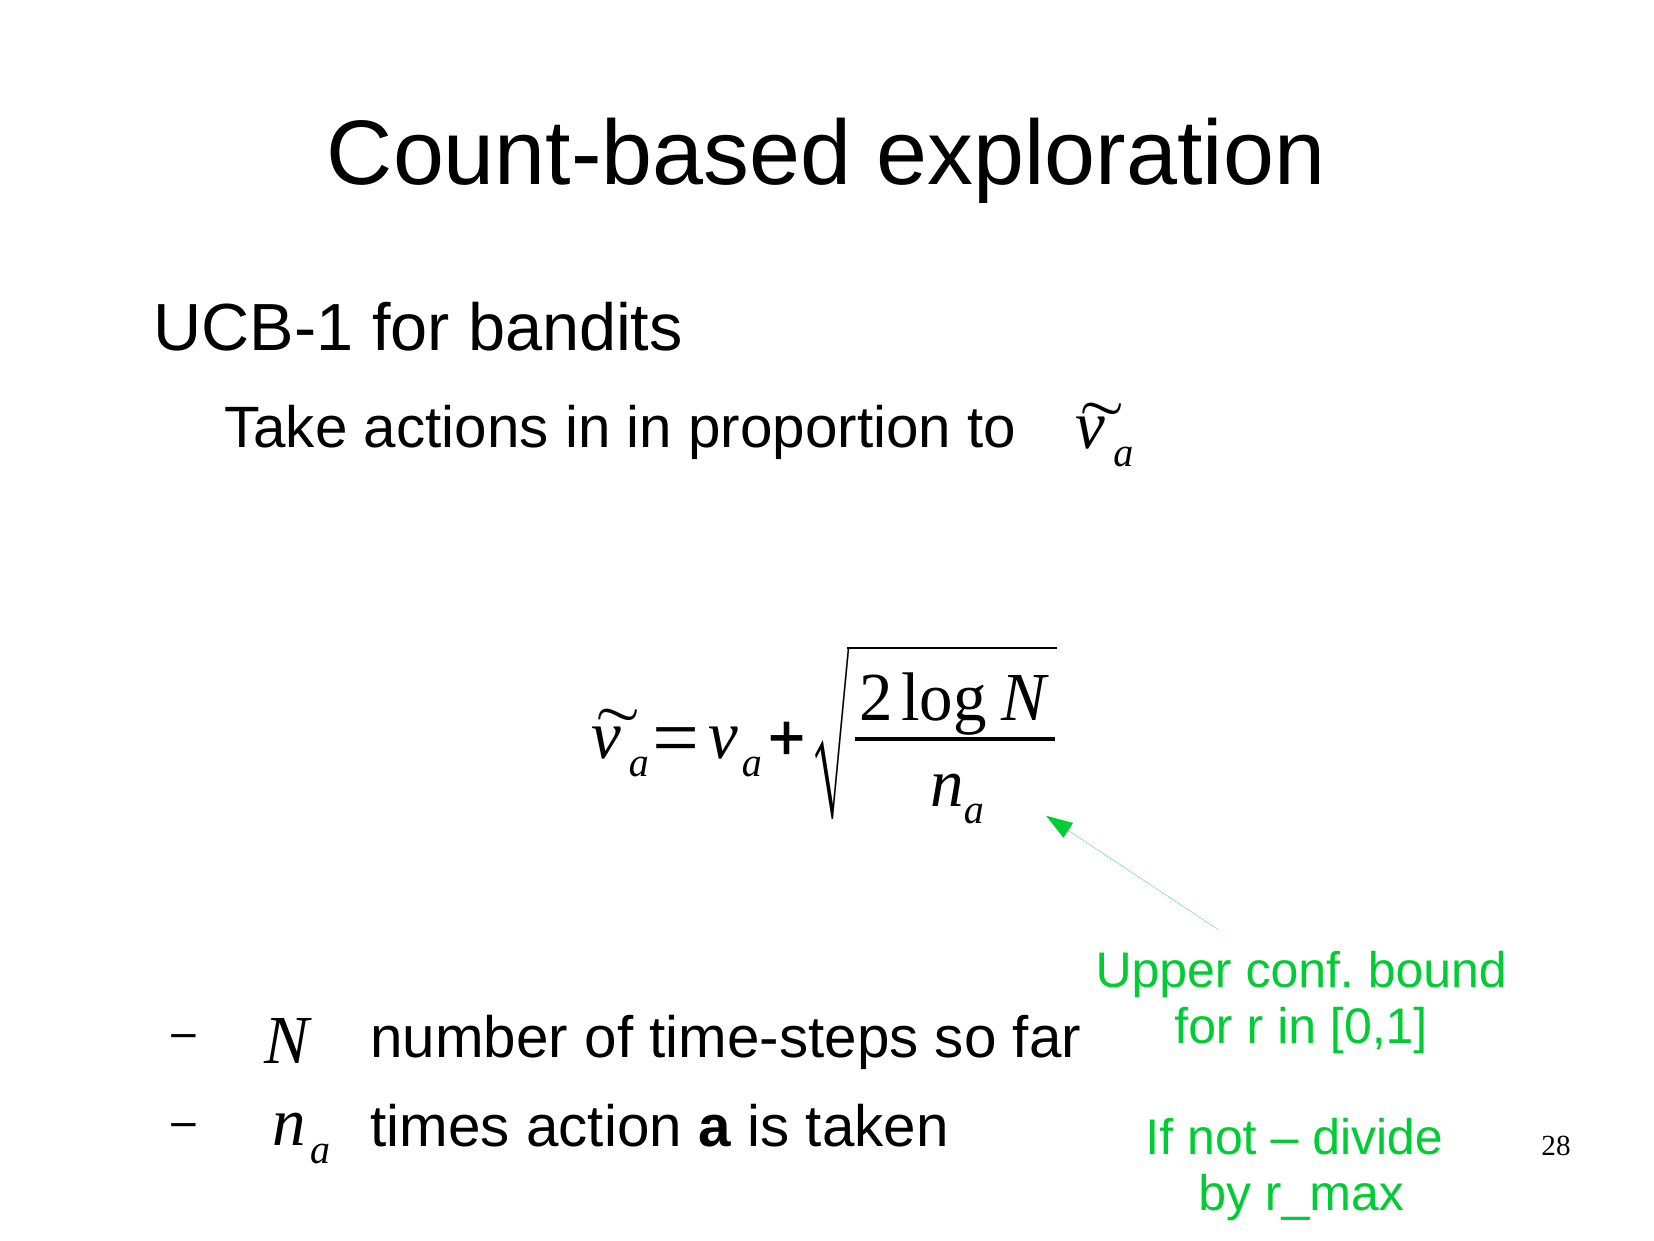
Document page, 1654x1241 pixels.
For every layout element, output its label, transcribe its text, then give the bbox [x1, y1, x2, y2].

title Count-based exploration [82, 49, 1571, 257]
text_box Upper conf. bound for r in [0,1] If not – divide by r_max [1080, 934, 1522, 1232]
chart [243, 1002, 332, 1081]
list UCB-1 for bandits Take actions in in proportion to number of time-steps so far times action a is taken [82, 290, 1571, 1241]
chart [1058, 388, 1149, 477]
chart [255, 1085, 345, 1174]
chart [574, 642, 1076, 833]
